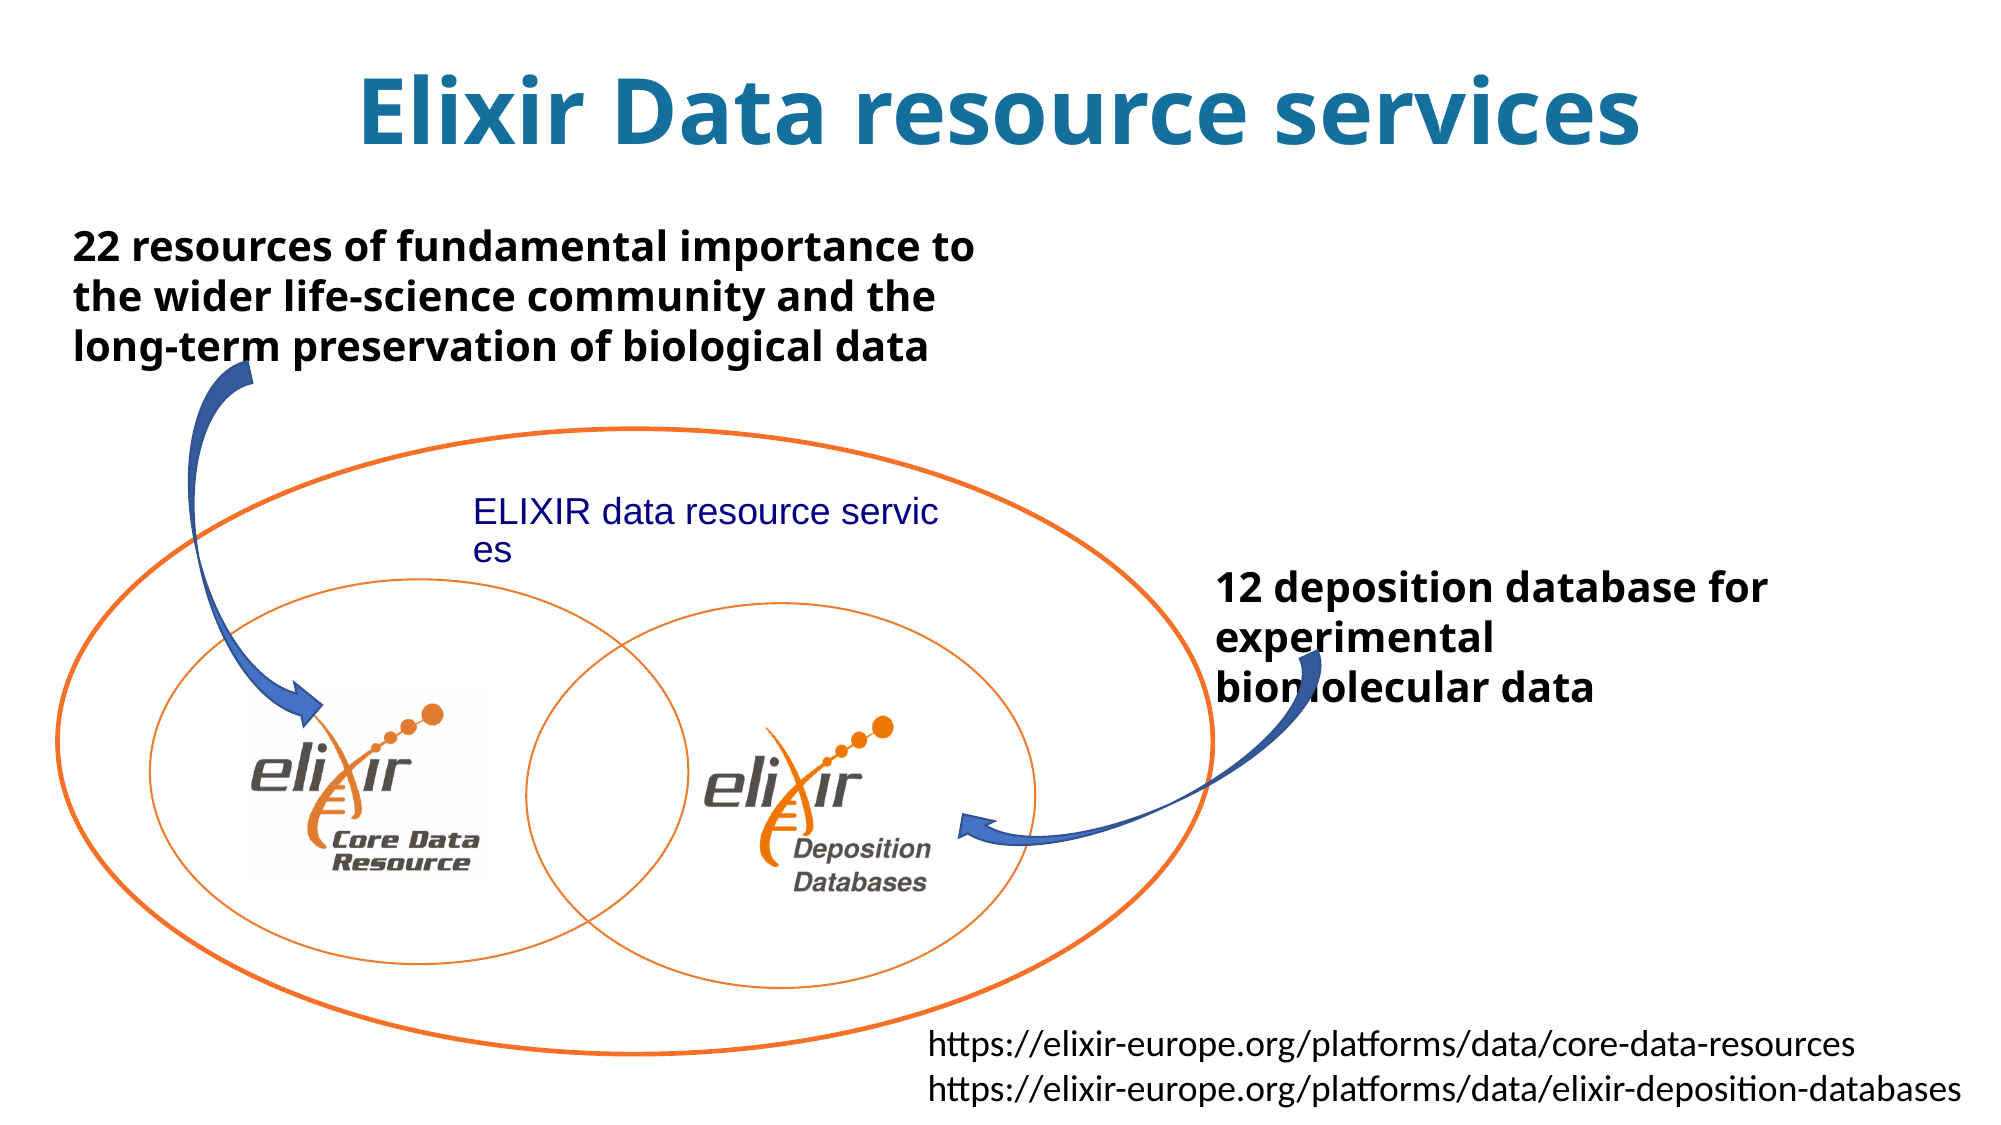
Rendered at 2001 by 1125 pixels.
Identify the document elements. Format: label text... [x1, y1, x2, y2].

text_box 12 deposition database for experimental biomolecular data [1199, 552, 1937, 668]
picture [245, 688, 491, 884]
text_box Elixir Data resource services [137, 5, 1863, 223]
text_box [188, 361, 323, 727]
text_box ELIXIR data resource services [457, 479, 971, 540]
picture [701, 711, 940, 897]
text_box https://elixir-europe.org/platforms/data/core-data-resources https://elixir-europe.org/platforms/data/elixir-deposition-databases [912, 1011, 2000, 1125]
text_box 22 resources of fundamental importance to the wider life-science community and the long-term preservation of biological data [57, 212, 1059, 378]
picture [285, 688, 296, 693]
text_box [958, 650, 1321, 846]
